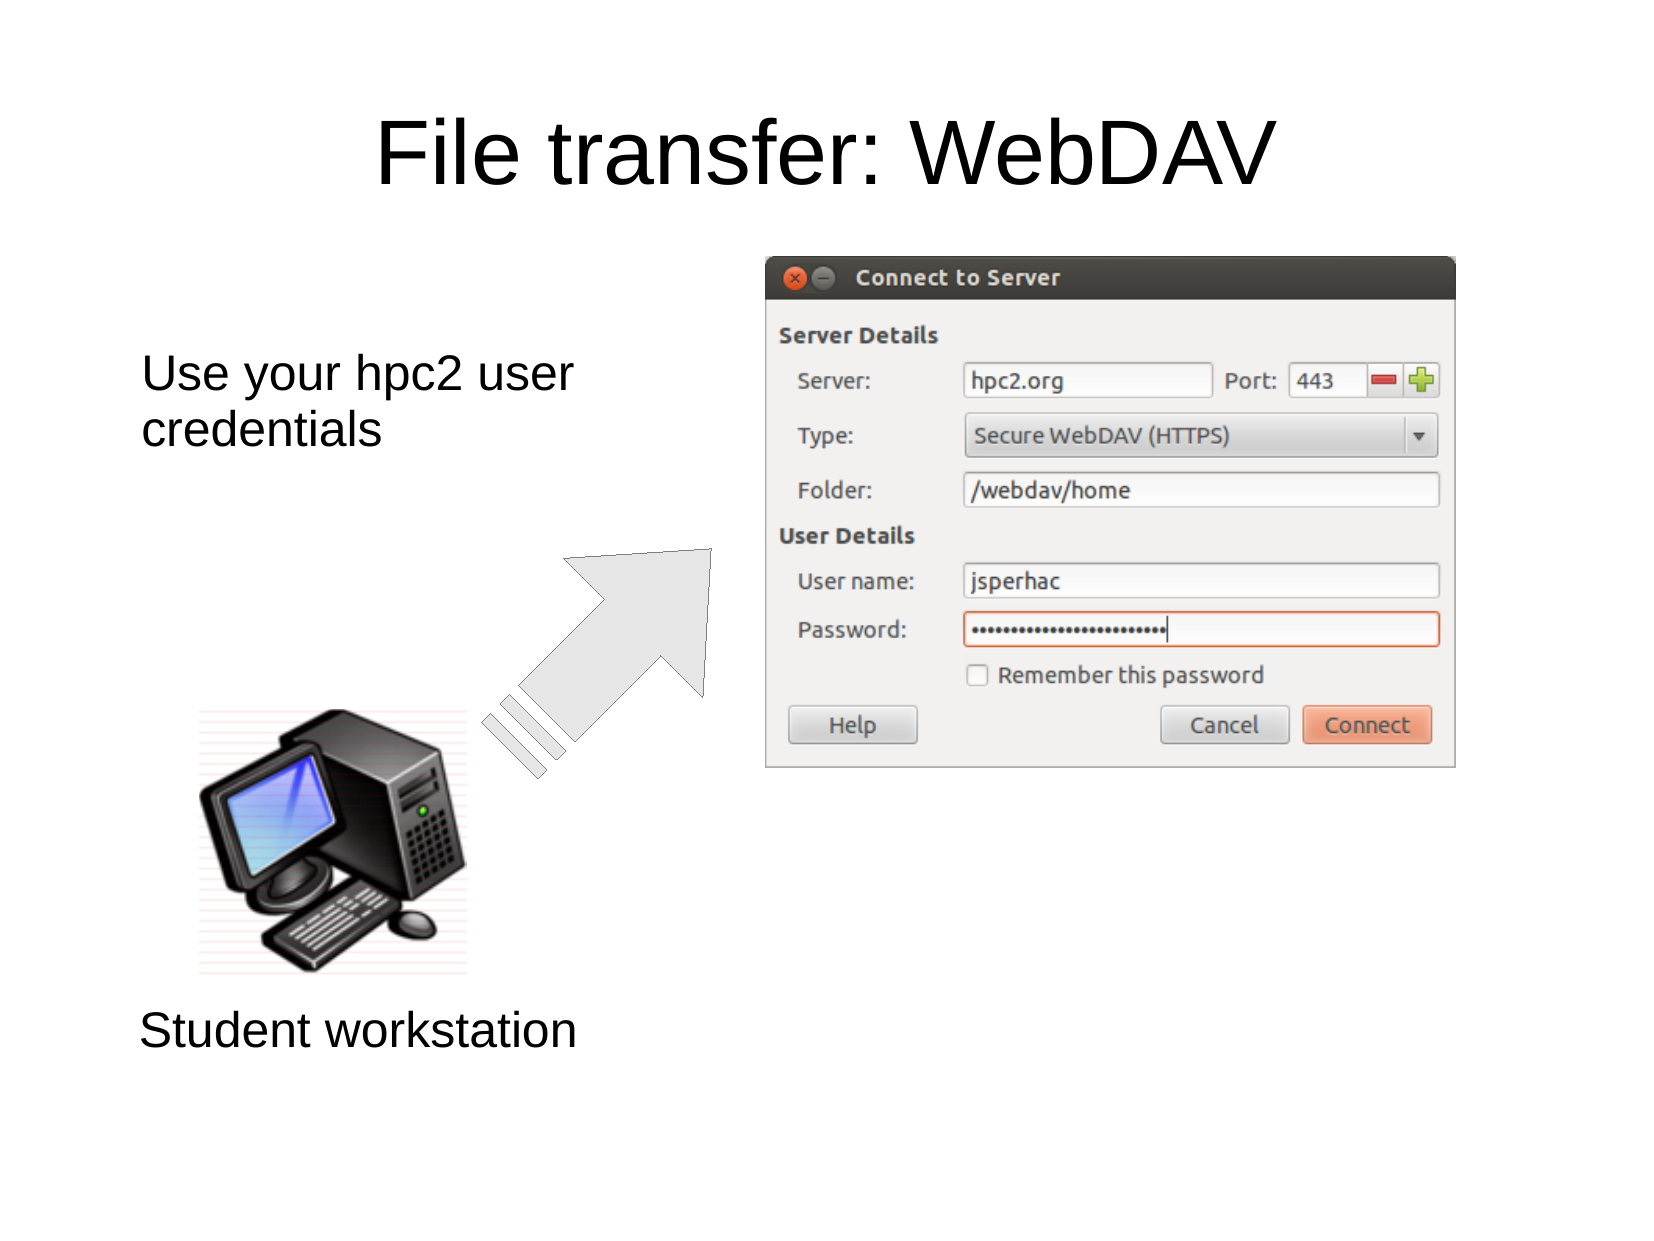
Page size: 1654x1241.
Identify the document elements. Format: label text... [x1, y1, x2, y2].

text_box Use your hpc2 user credentials [126, 338, 817, 624]
title File transfer: WebDAV [82, 49, 1571, 257]
picture [765, 256, 1456, 768]
text_box Student workstation [124, 994, 593, 1066]
picture [199, 709, 467, 977]
text_box [500, 694, 566, 760]
text_box [518, 624, 707, 742]
text_box [481, 713, 547, 779]
